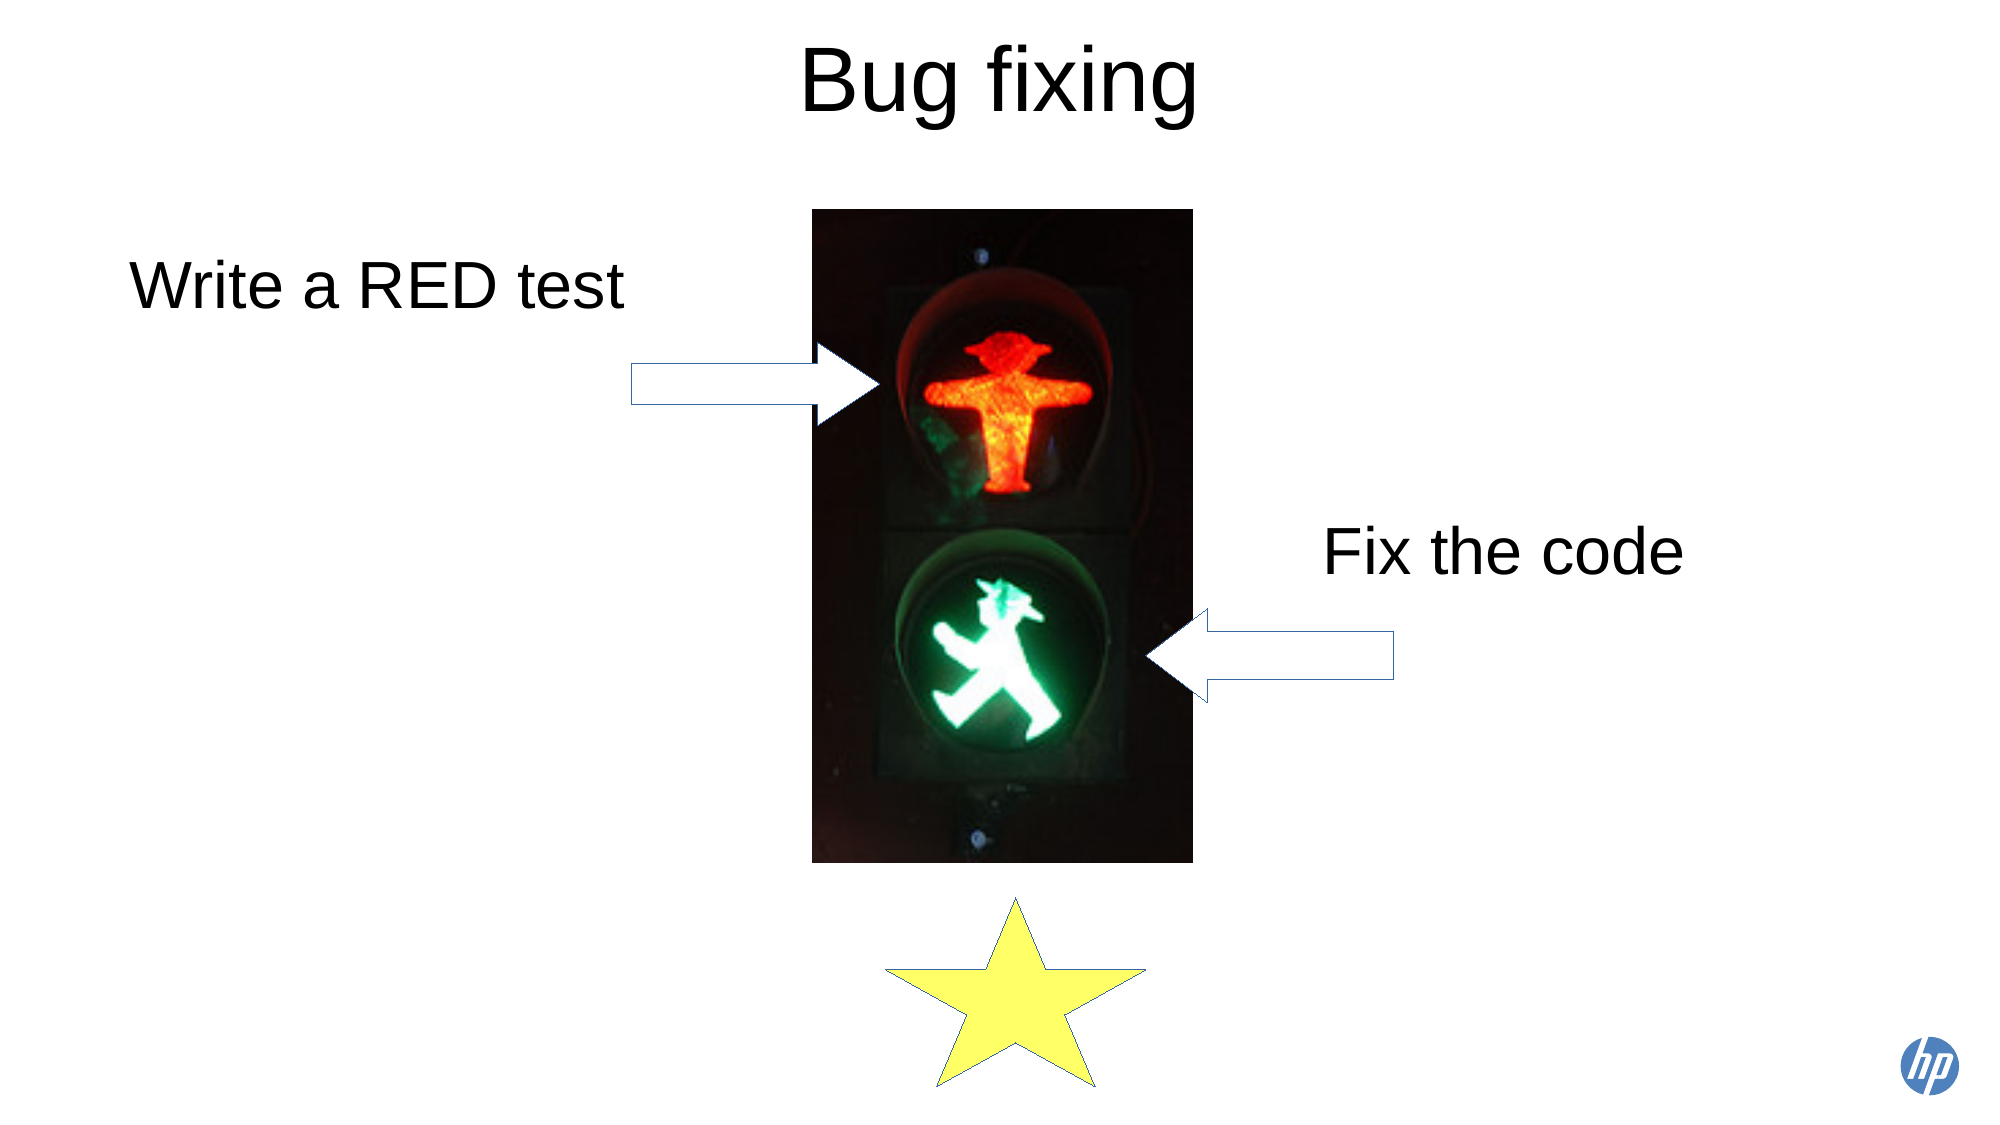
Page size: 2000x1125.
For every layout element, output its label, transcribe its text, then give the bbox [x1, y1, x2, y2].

list Fix the code [1251, 513, 1701, 632]
list Write a RED test [59, 248, 662, 355]
picture [812, 209, 1193, 863]
text_box [1145, 608, 1394, 703]
text_box [885, 897, 1146, 1087]
title Bug fixing [0, 0, 2000, 178]
text_box [631, 342, 880, 426]
